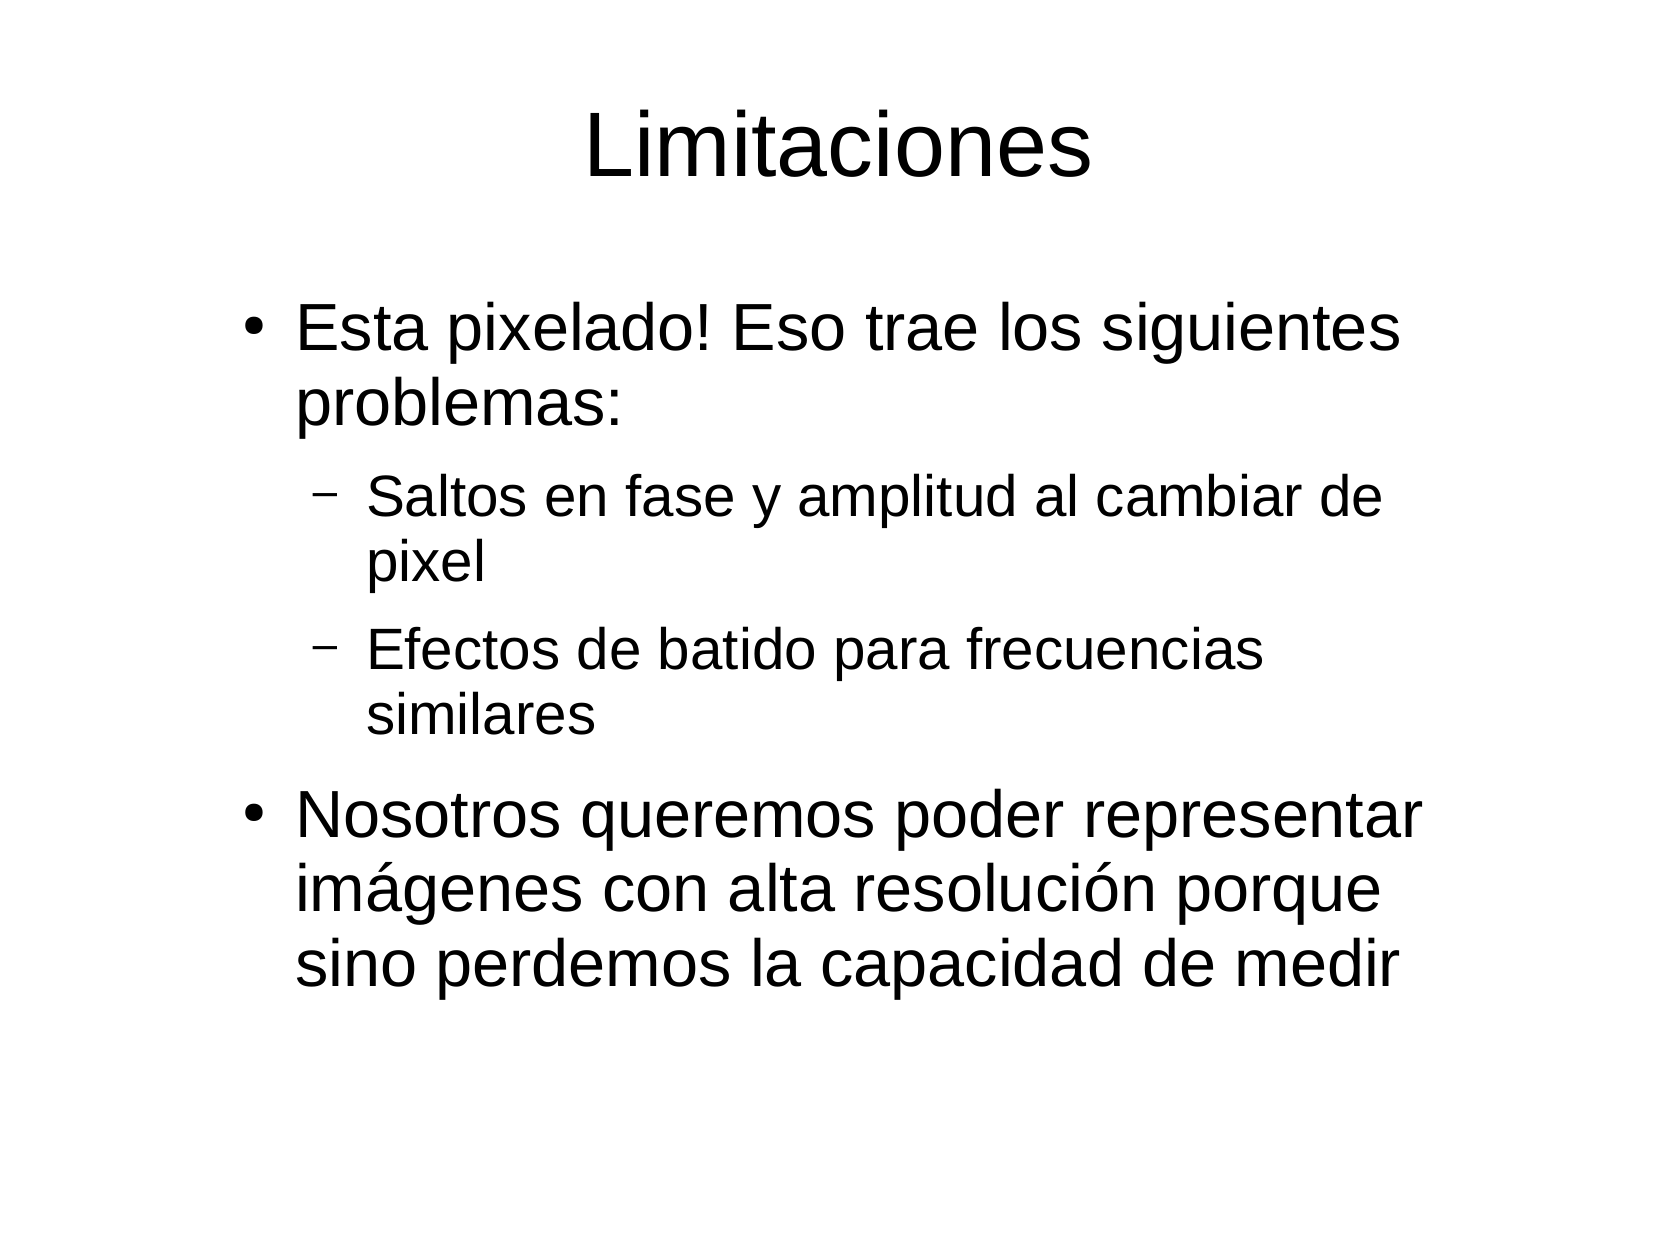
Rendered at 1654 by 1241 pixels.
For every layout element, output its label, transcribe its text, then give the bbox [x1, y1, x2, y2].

title Limitaciones [94, 40, 1583, 249]
list Esta pixelado! Eso trae los siguientes problemas: Saltos en fase y amplitud al cambiar de pixel Efectos de batido para frecuencias similares Nosotros queremos poder representar imágenes con alta resolución porque sino perdemos la capacidad de medir [224, 290, 1430, 1010]
